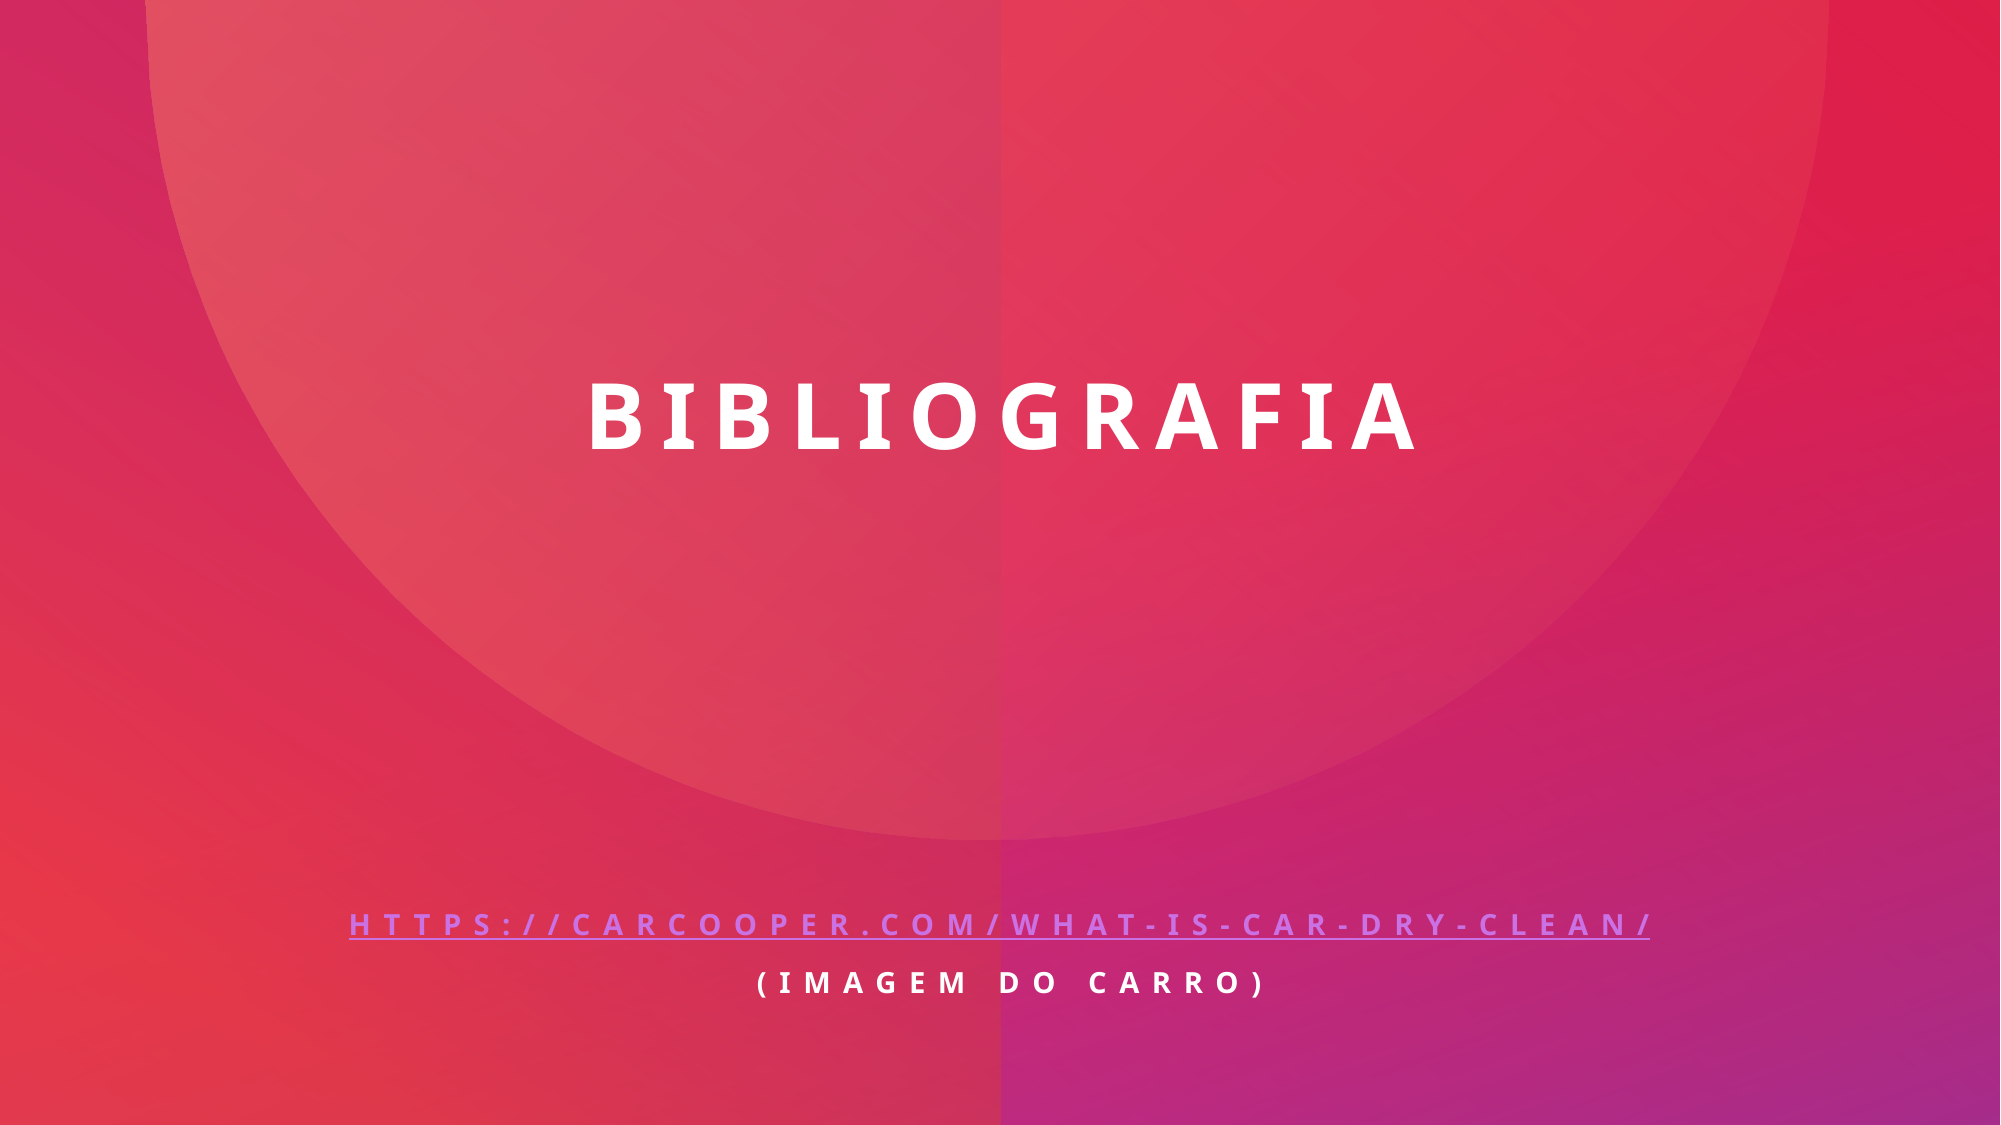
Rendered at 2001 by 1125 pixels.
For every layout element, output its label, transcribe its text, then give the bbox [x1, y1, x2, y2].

title bibliografia [249, 181, 1750, 645]
list https://carcooper.com/what-is-car-dry-clean/ (Imagem do carro) [331, 880, 1667, 1005]
text_box [0, 0, 2000, 1125]
